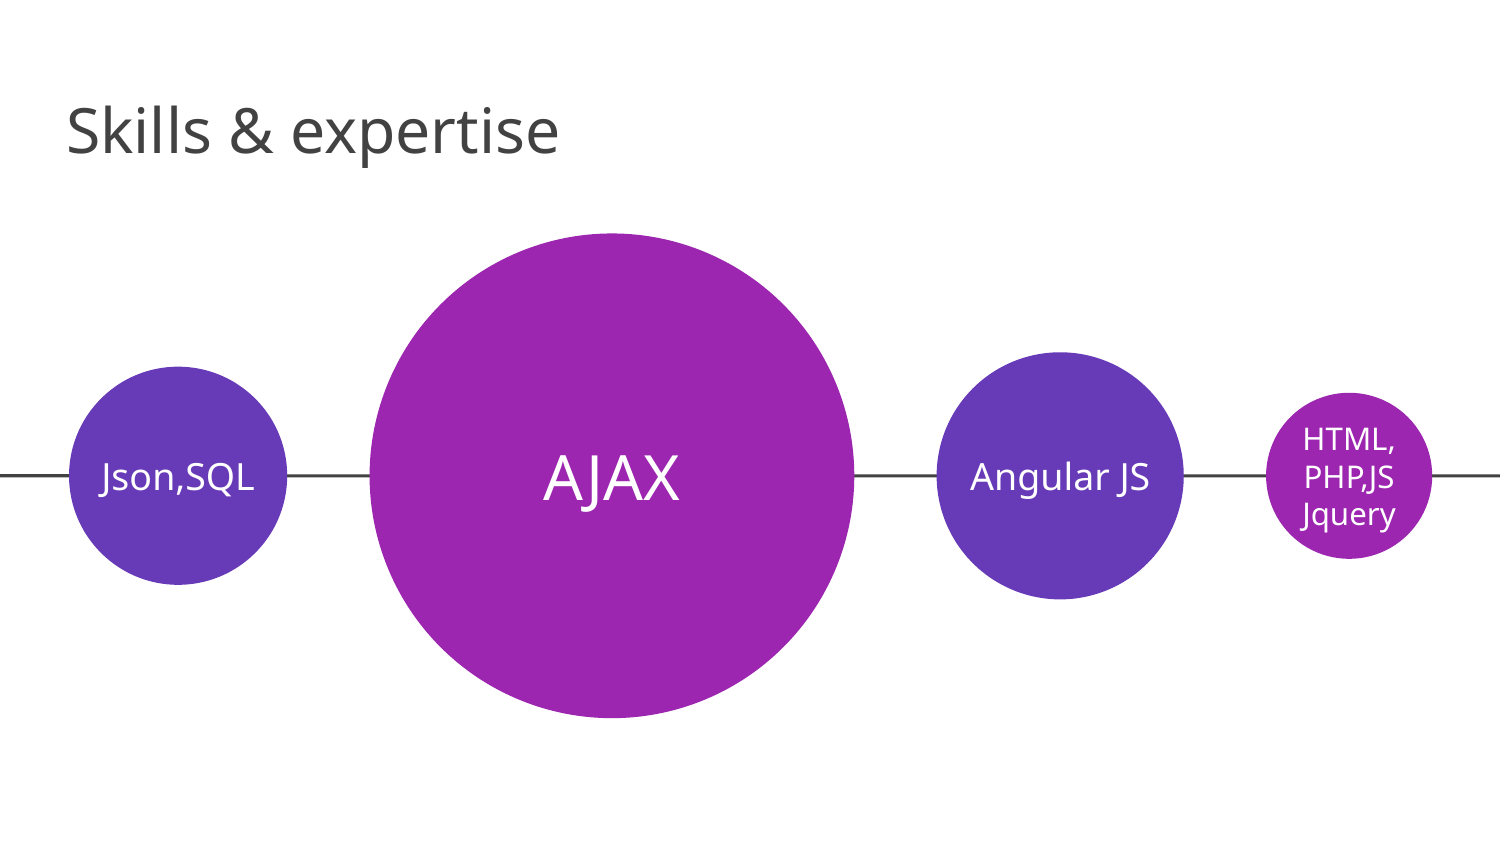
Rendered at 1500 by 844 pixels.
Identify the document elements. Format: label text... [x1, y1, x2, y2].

text_box Angular JS [936, 425, 1184, 526]
text_box AJAX [369, 425, 855, 526]
text_box [374, 233, 849, 425]
title Skills & expertise [51, 61, 1449, 182]
text_box [1283, 392, 1415, 425]
text_box [947, 526, 1174, 600]
text_box Json,SQL [69, 425, 288, 526]
text_box HTML, PHP,JS Jquery [1266, 425, 1433, 526]
text_box [81, 526, 275, 585]
text_box [81, 366, 275, 425]
text_box [374, 526, 850, 719]
text_box [947, 352, 1173, 425]
text_box [1282, 526, 1416, 559]
